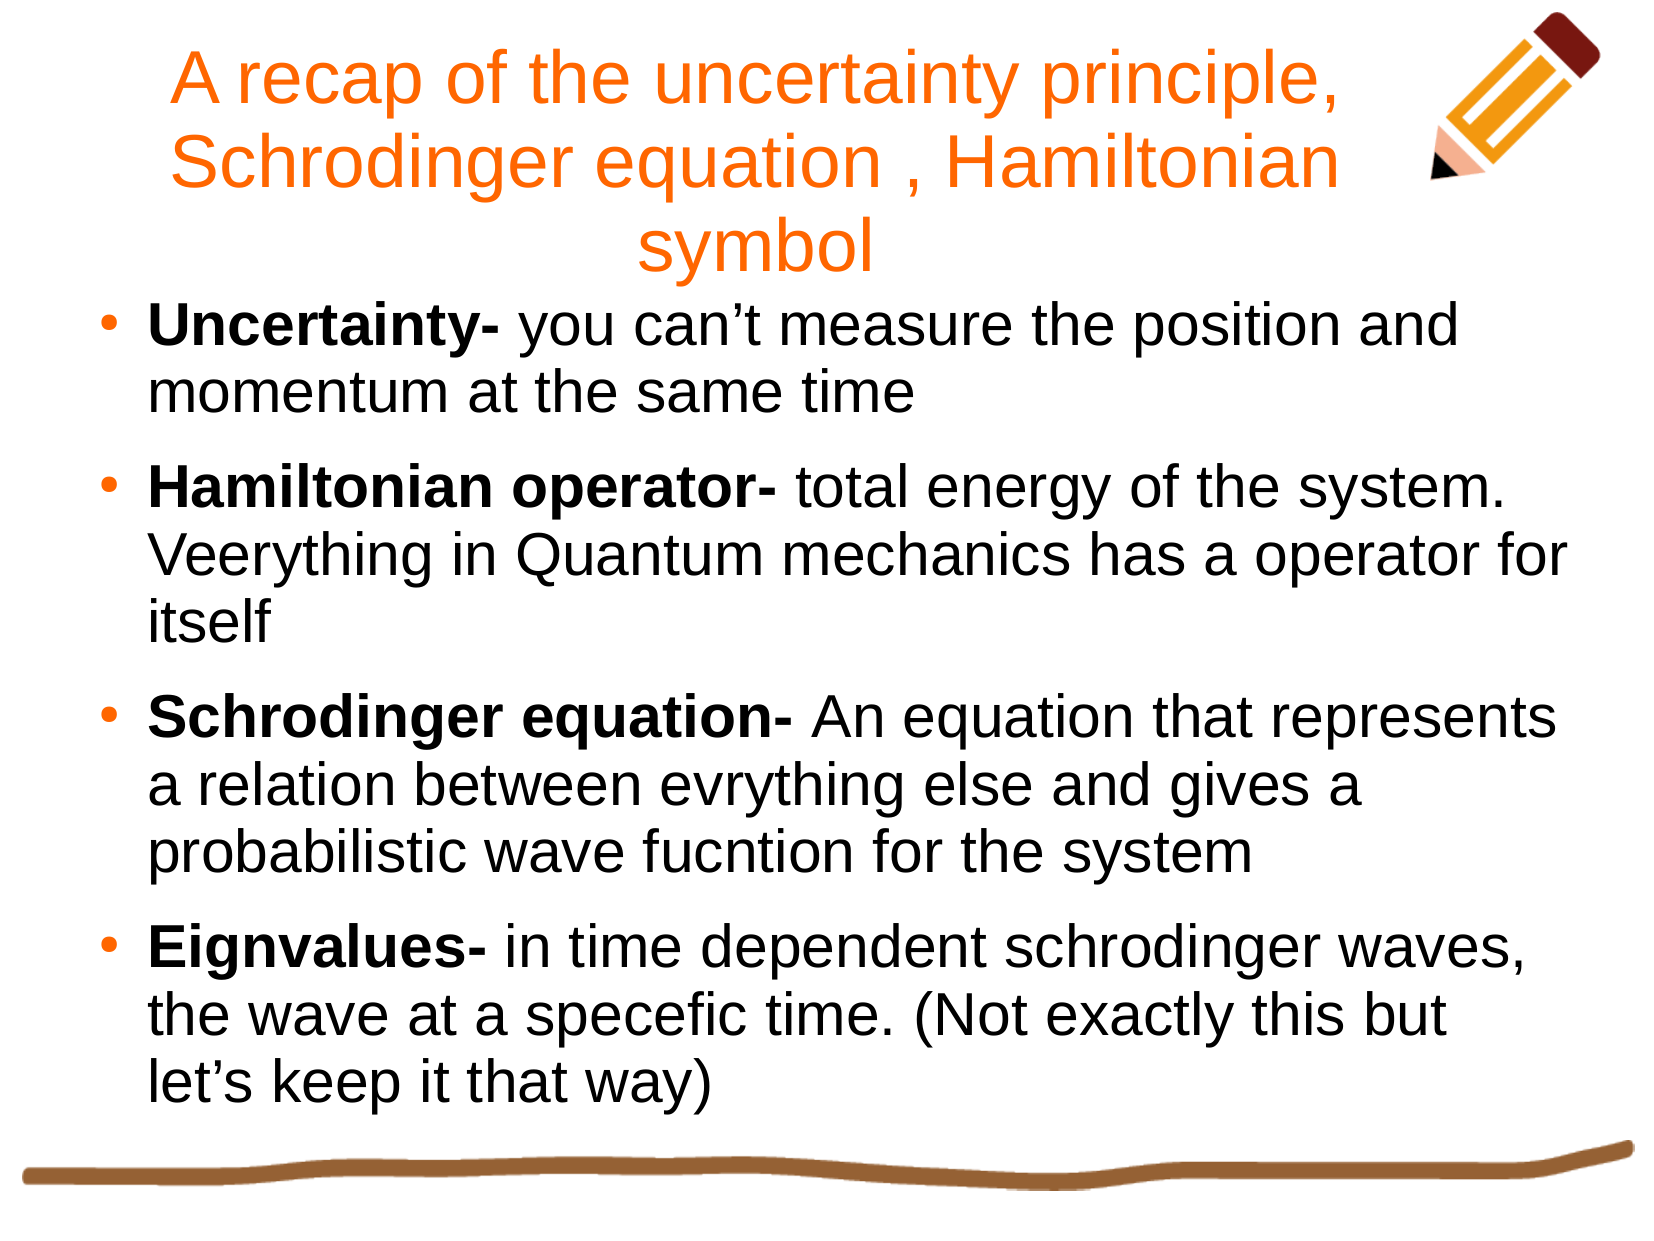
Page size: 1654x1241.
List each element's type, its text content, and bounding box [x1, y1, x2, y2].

title A recap of the uncertainty principle, Schrodinger equation , Hamiltonian symbol [82, 35, 1430, 288]
picture [1430, 12, 1601, 181]
list Uncertainty- you can’t measure the position and momentum at the same time Hamiltonian operator- total energy of the system. Veerything in Quantum mechanics has a operator for itself Schrodinger equation- An equation that represents a relation between evrything else and gives a probabilistic wave fucntion for the system Eignvalues- in time dependent schrodinger waves, the wave at a specefic time. (Not exactly this but let’s keep it that way) [82, 290, 1571, 1122]
picture [22, 1140, 1635, 1191]
